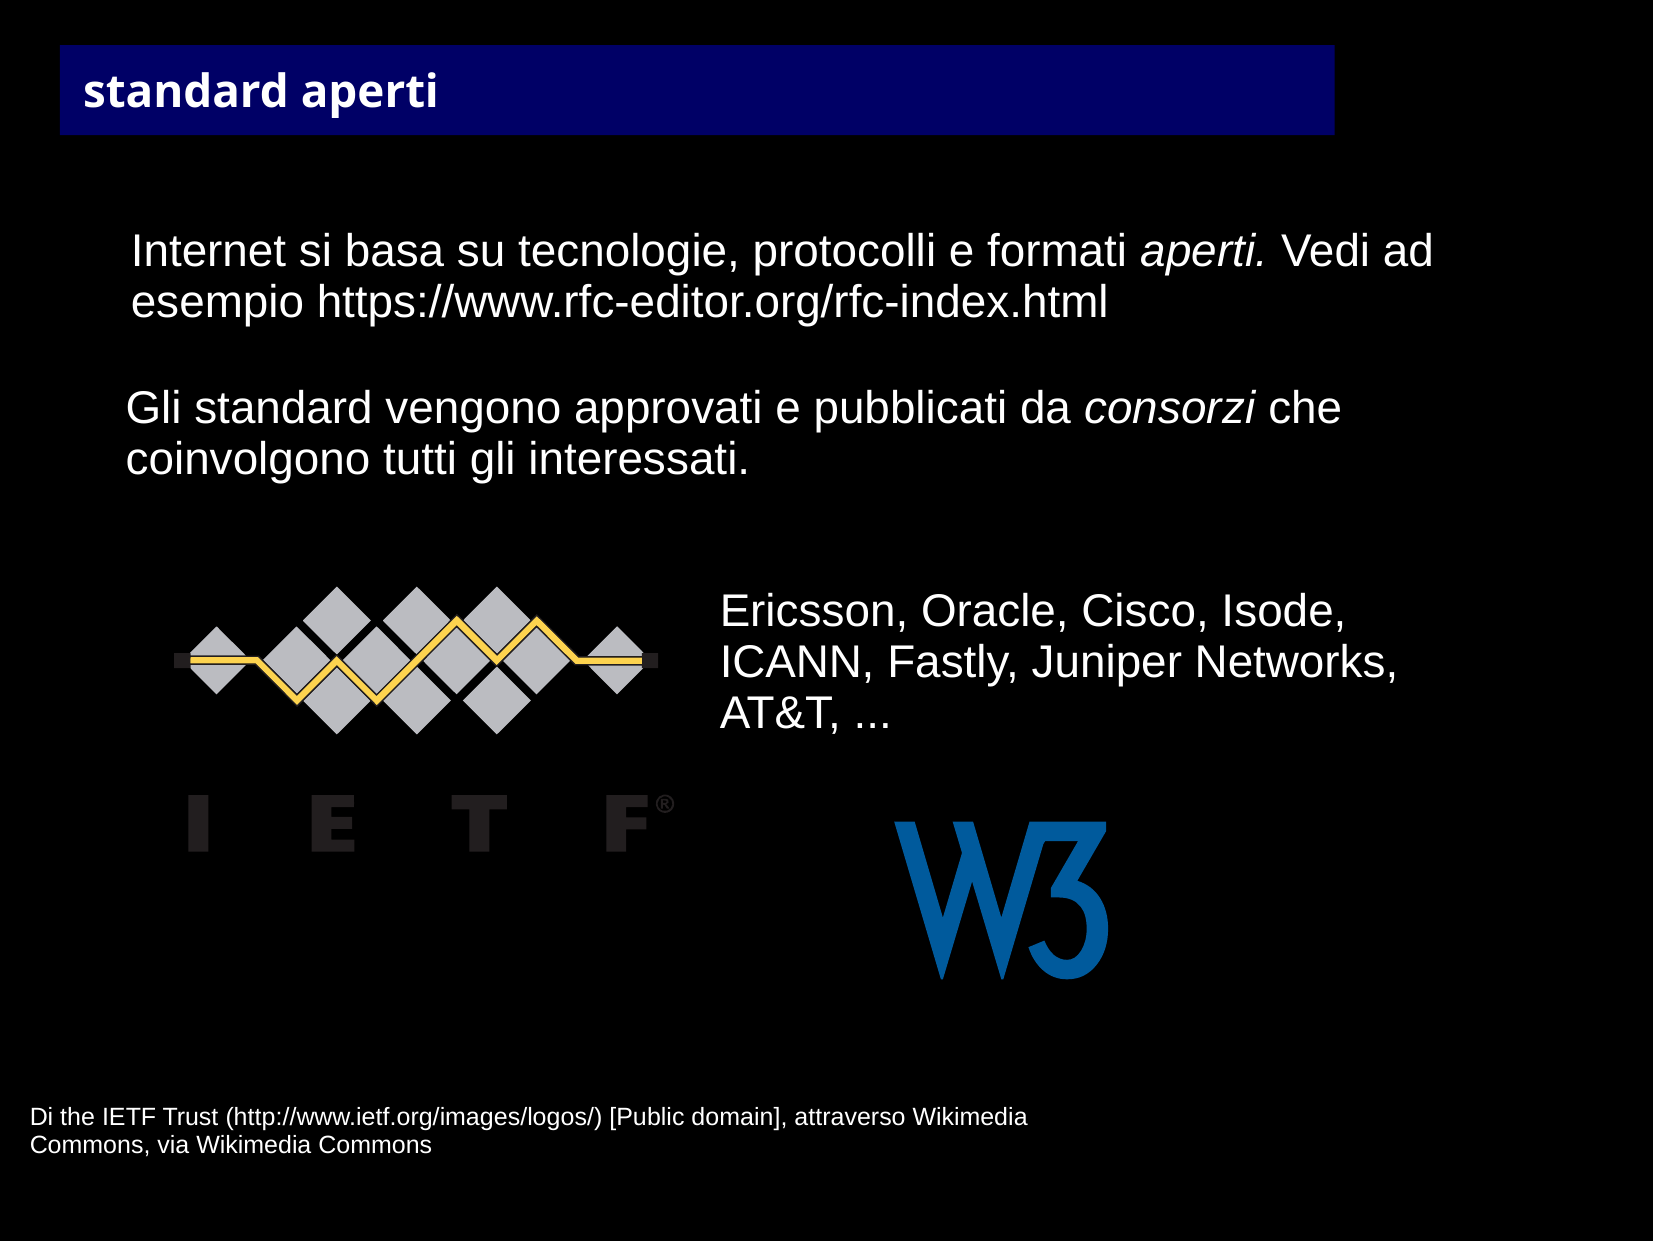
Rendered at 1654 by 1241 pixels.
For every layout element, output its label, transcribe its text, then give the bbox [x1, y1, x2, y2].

list standard aperti [59, 45, 1335, 136]
text_box Di the IETF Trust (http://www.ietf.org/images/logos/) [Public domain], attraverso Wikimedia Commons, via Wikimedia Commons [15, 1095, 1111, 1166]
text_box Internet si basa su tecnologie, protocolli e formati aperti. Vedi ad esempio https://www.rfc-editor.org/rfc-index.html [60, 224, 1560, 421]
text_box Gli standard vengono approvati e pubblicati da consorzi che coinvolgono tutti gli interessati. [54, 382, 1555, 578]
text_box Ericsson, Oracle, Cisco, Isode, ICANN, Fastly, Juniper Networks, AT&T, ... [705, 577, 1486, 751]
picture [173, 585, 676, 854]
picture [885, 780, 1237, 1020]
